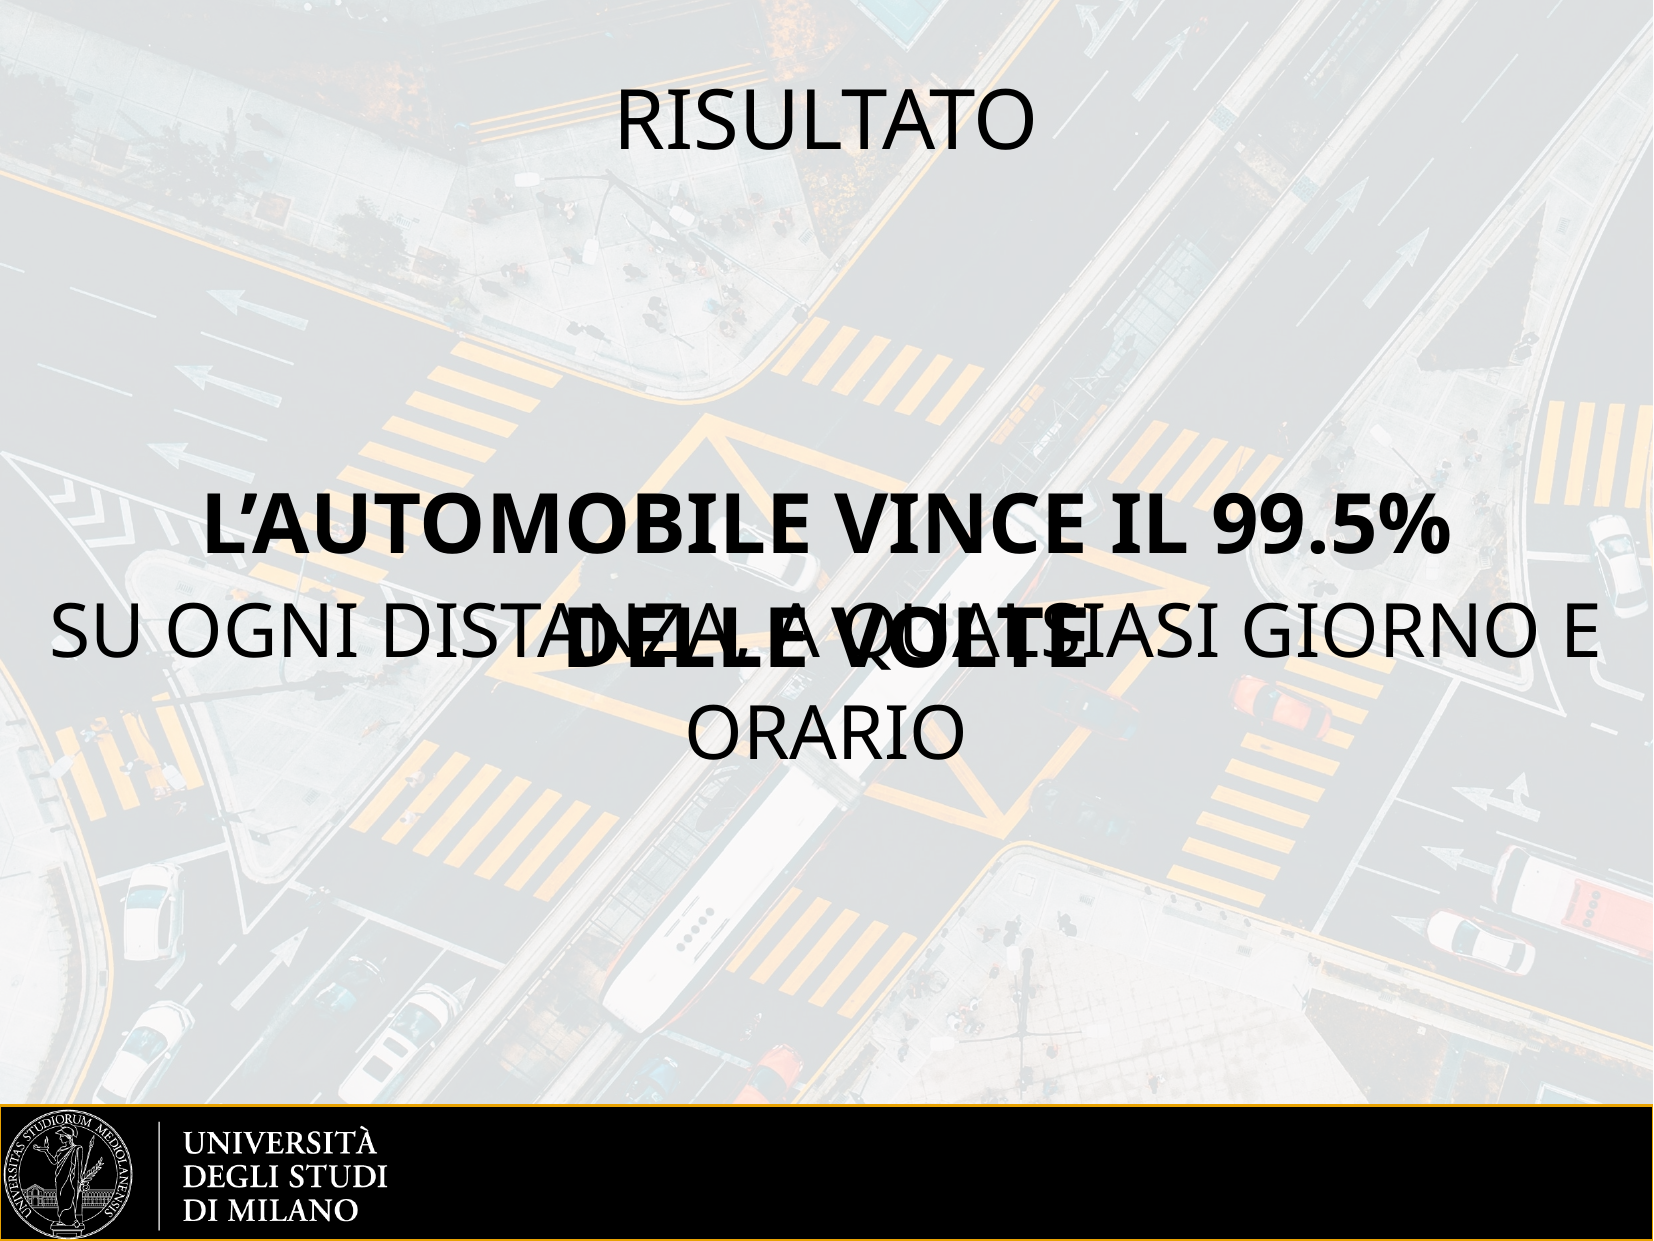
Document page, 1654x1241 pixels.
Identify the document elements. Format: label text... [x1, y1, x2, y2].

text_box [0, 1105, 1653, 1241]
text_box SU OGNI DISTANZA, A QUALSIASI GIORNO E ORARIO [0, 569, 1653, 804]
text_box RISULTATO [592, 53, 1061, 178]
text_box L’AUTOMOBILE VINCE IL 99.5% DELLE VOLTE [60, 457, 1594, 569]
picture [0, 1106, 391, 1241]
